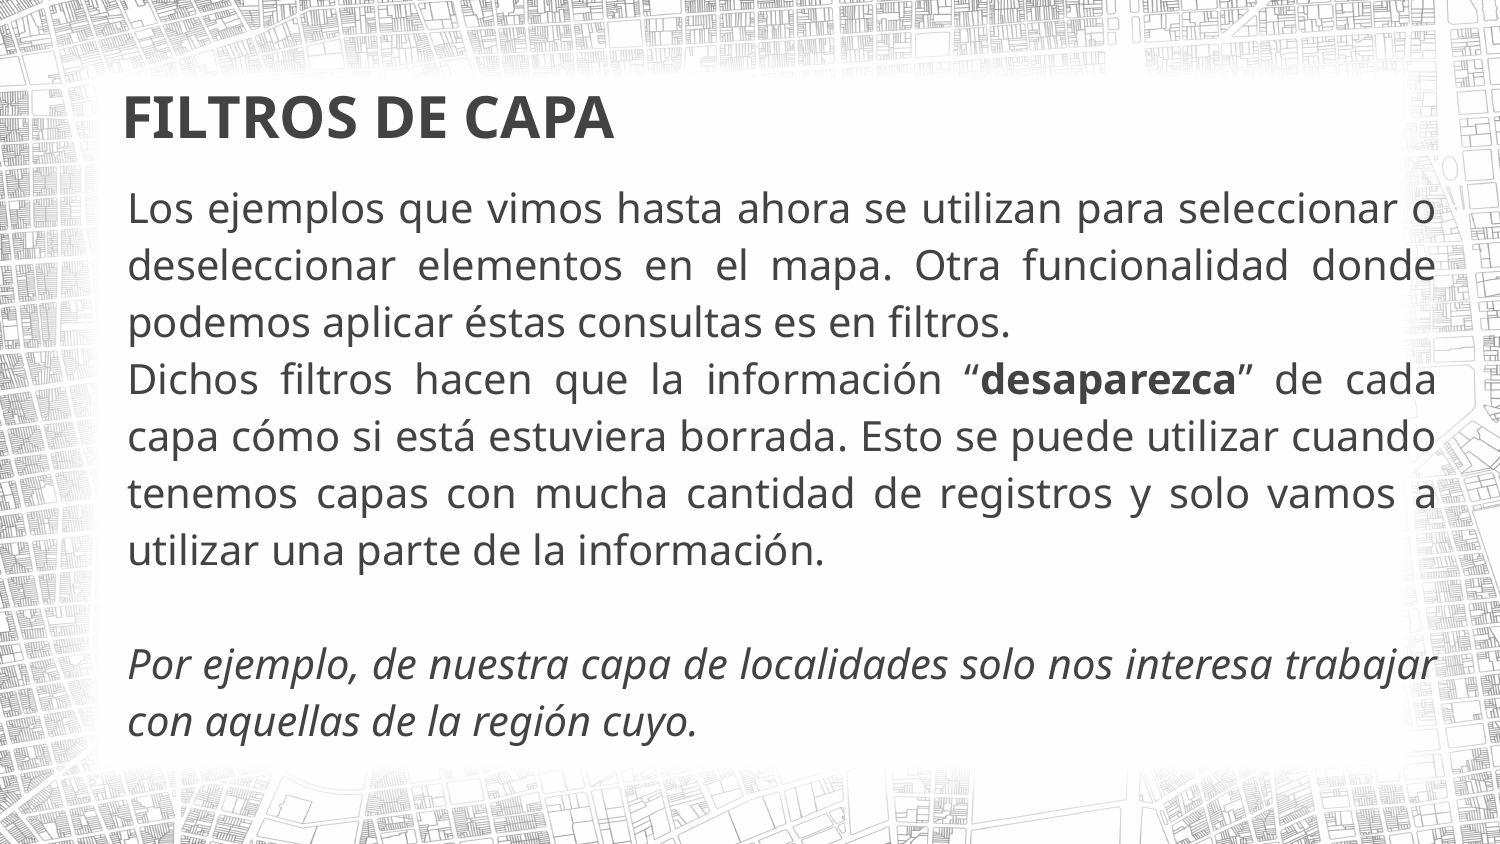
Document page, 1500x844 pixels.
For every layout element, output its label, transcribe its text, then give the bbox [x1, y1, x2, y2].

text_box FILTROS DE CAPA [106, 68, 1023, 154]
picture [0, 0, 1500, 844]
text_box Los ejemplos que vimos hasta ahora se utilizan para seleccionar o deseleccionar elementos en el mapa. Otra funcionalidad donde podemos aplicar éstas consultas es en filtros. Dichos filtros hacen que la información “desaparezca” de cada capa cómo si está estuviera borrada. Esto se puede utilizar cuando tenemos capas con mucha cantidad de registros y solo vamos a utilizar una parte de la información. Por ejemplo, de nuestra capa de localidades solo nos interesa trabajar con aquellas de la región cuyo. [112, 171, 1453, 780]
